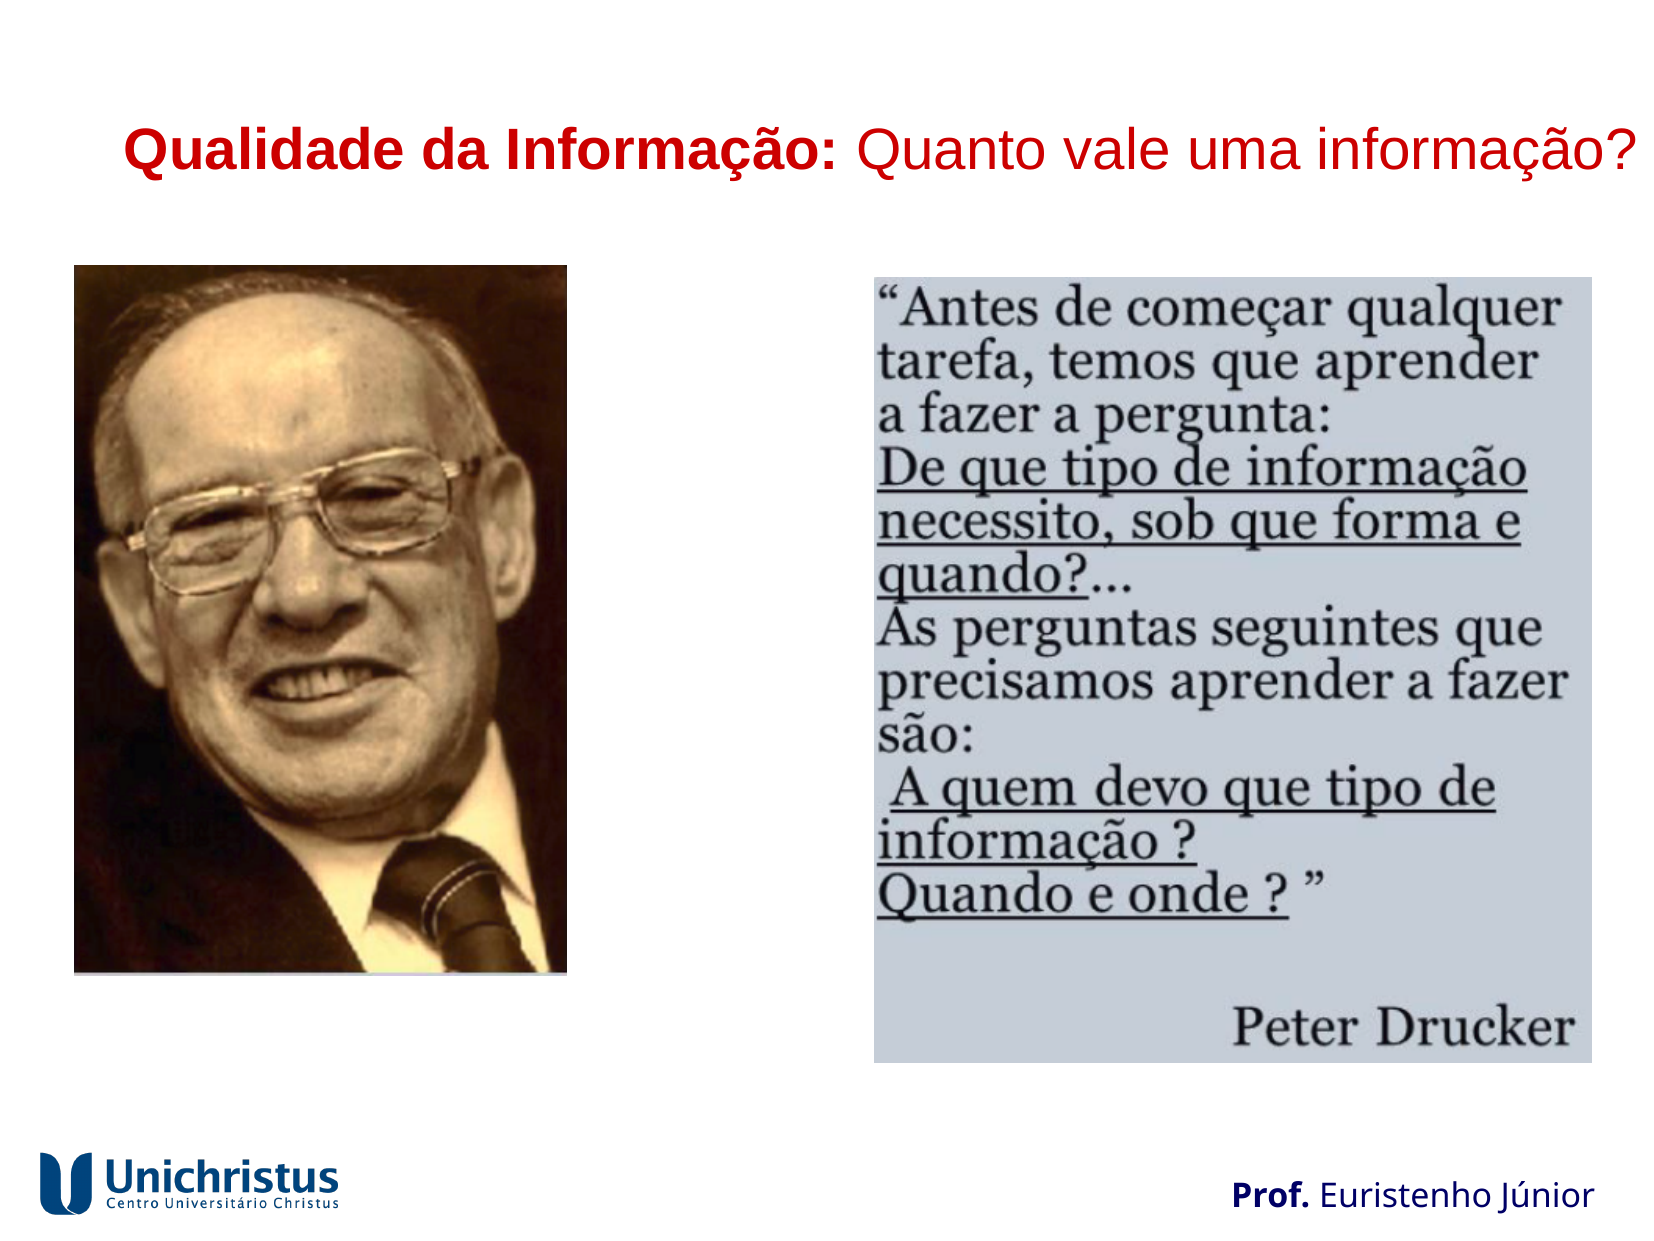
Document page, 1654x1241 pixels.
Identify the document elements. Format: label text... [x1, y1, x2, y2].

picture [35, 1149, 343, 1217]
picture [74, 265, 567, 976]
text_box Qualidade da Informação: Quanto vale uma informação? [109, 109, 1654, 189]
text_box Prof. Euristenho Júnior [1216, 1163, 1654, 1224]
picture [874, 277, 1592, 1063]
